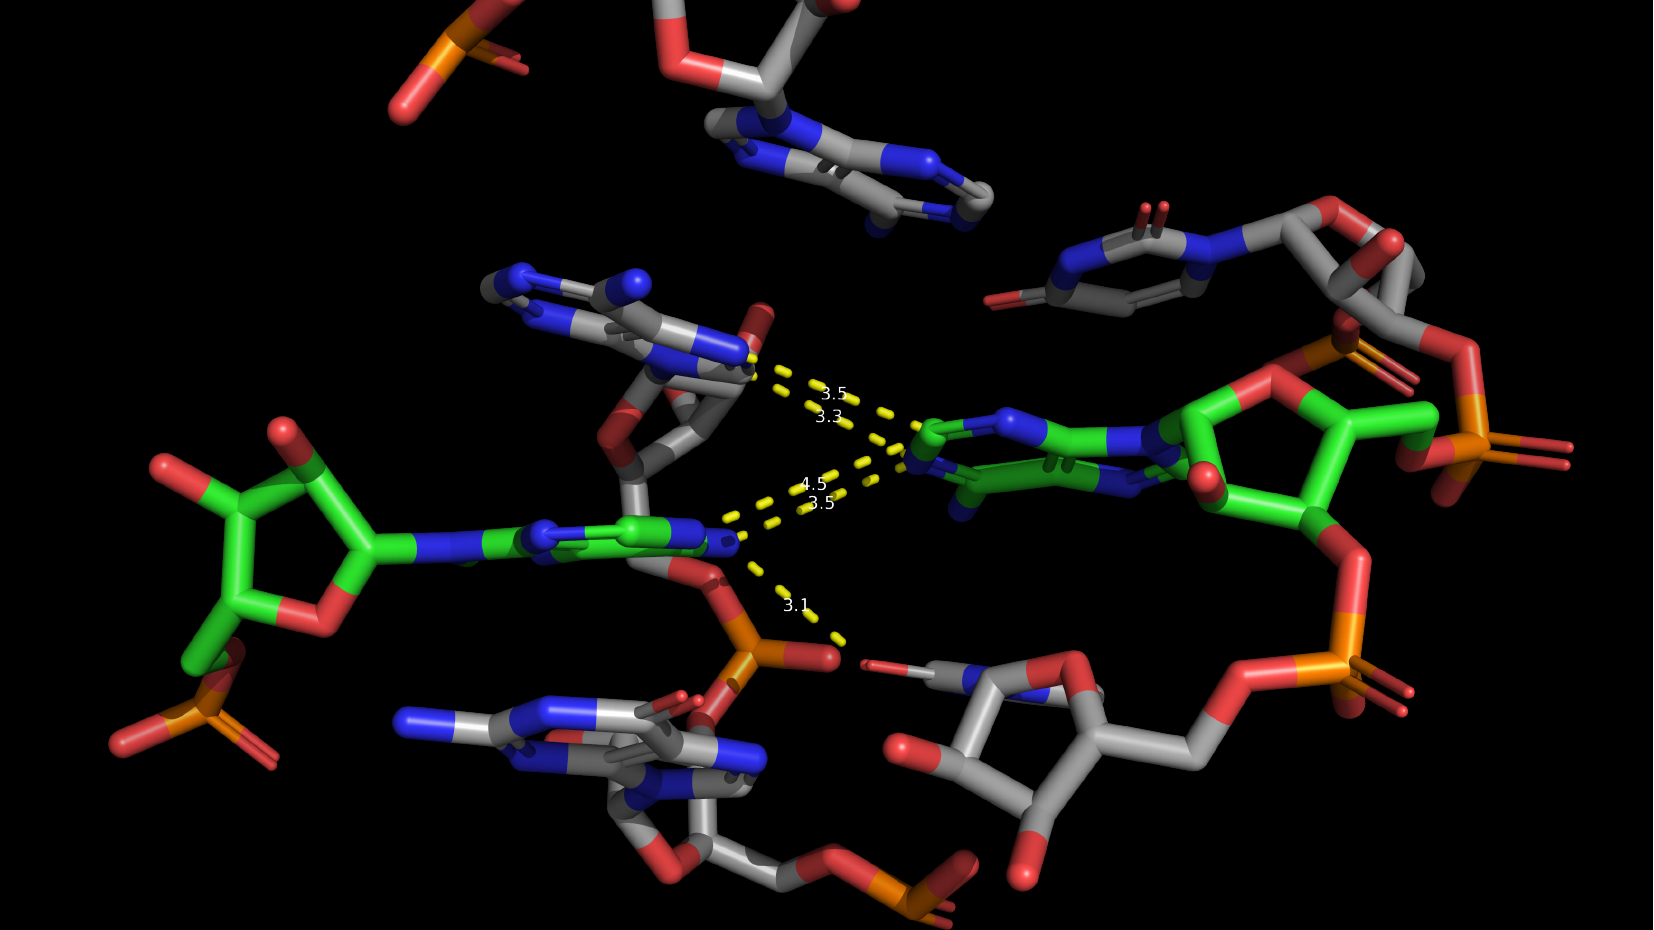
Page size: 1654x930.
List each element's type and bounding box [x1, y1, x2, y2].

picture [108, 0, 1574, 930]
